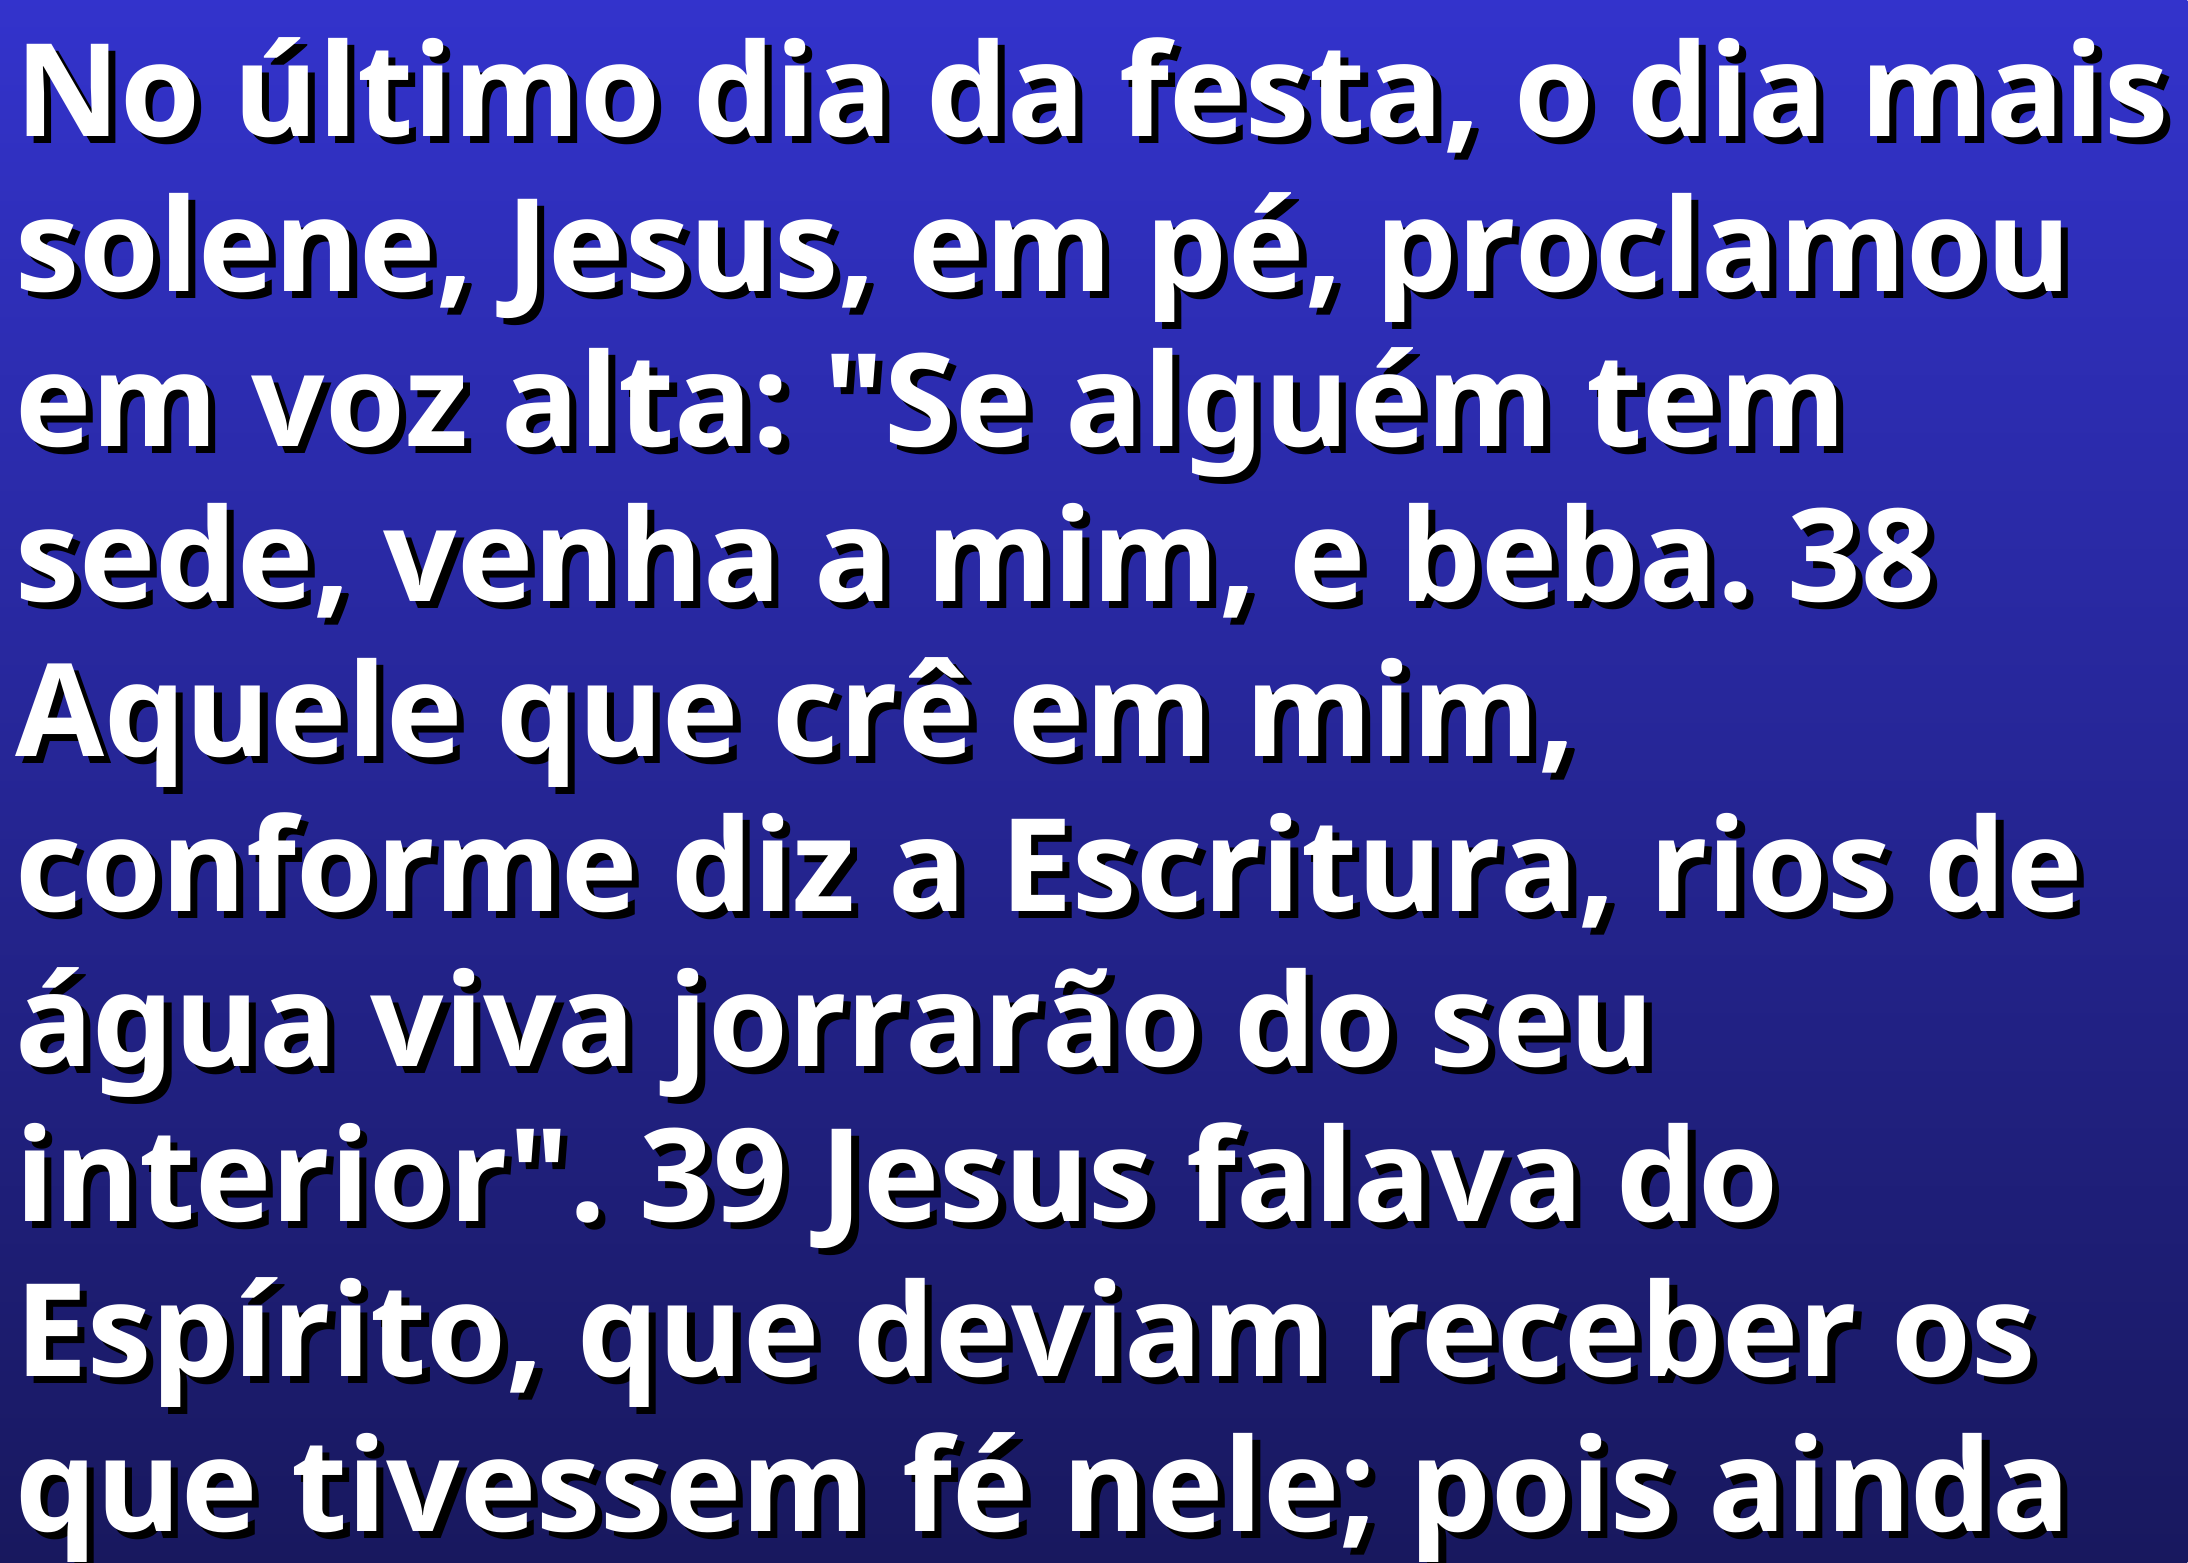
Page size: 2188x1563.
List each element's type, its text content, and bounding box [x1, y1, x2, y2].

text_box No último dia da festa, o dia mais solene, Jesus, em pé, proclamou em voz alta: "Se alguém tem sede, venha a mim, e beba. 38 Aquele que crê em mim, conforme diz a Escritura, rios de água viva jorrarão do seu interior". 39 Jesus falava do Espírito, que deviam receber os que tivessem fé nele; pois ainda não tinha sido dado o Espírito, porque Jesus ainda não tinha sido glorificado. Palavra da Salvação. [0, 0, 2188, 1563]
